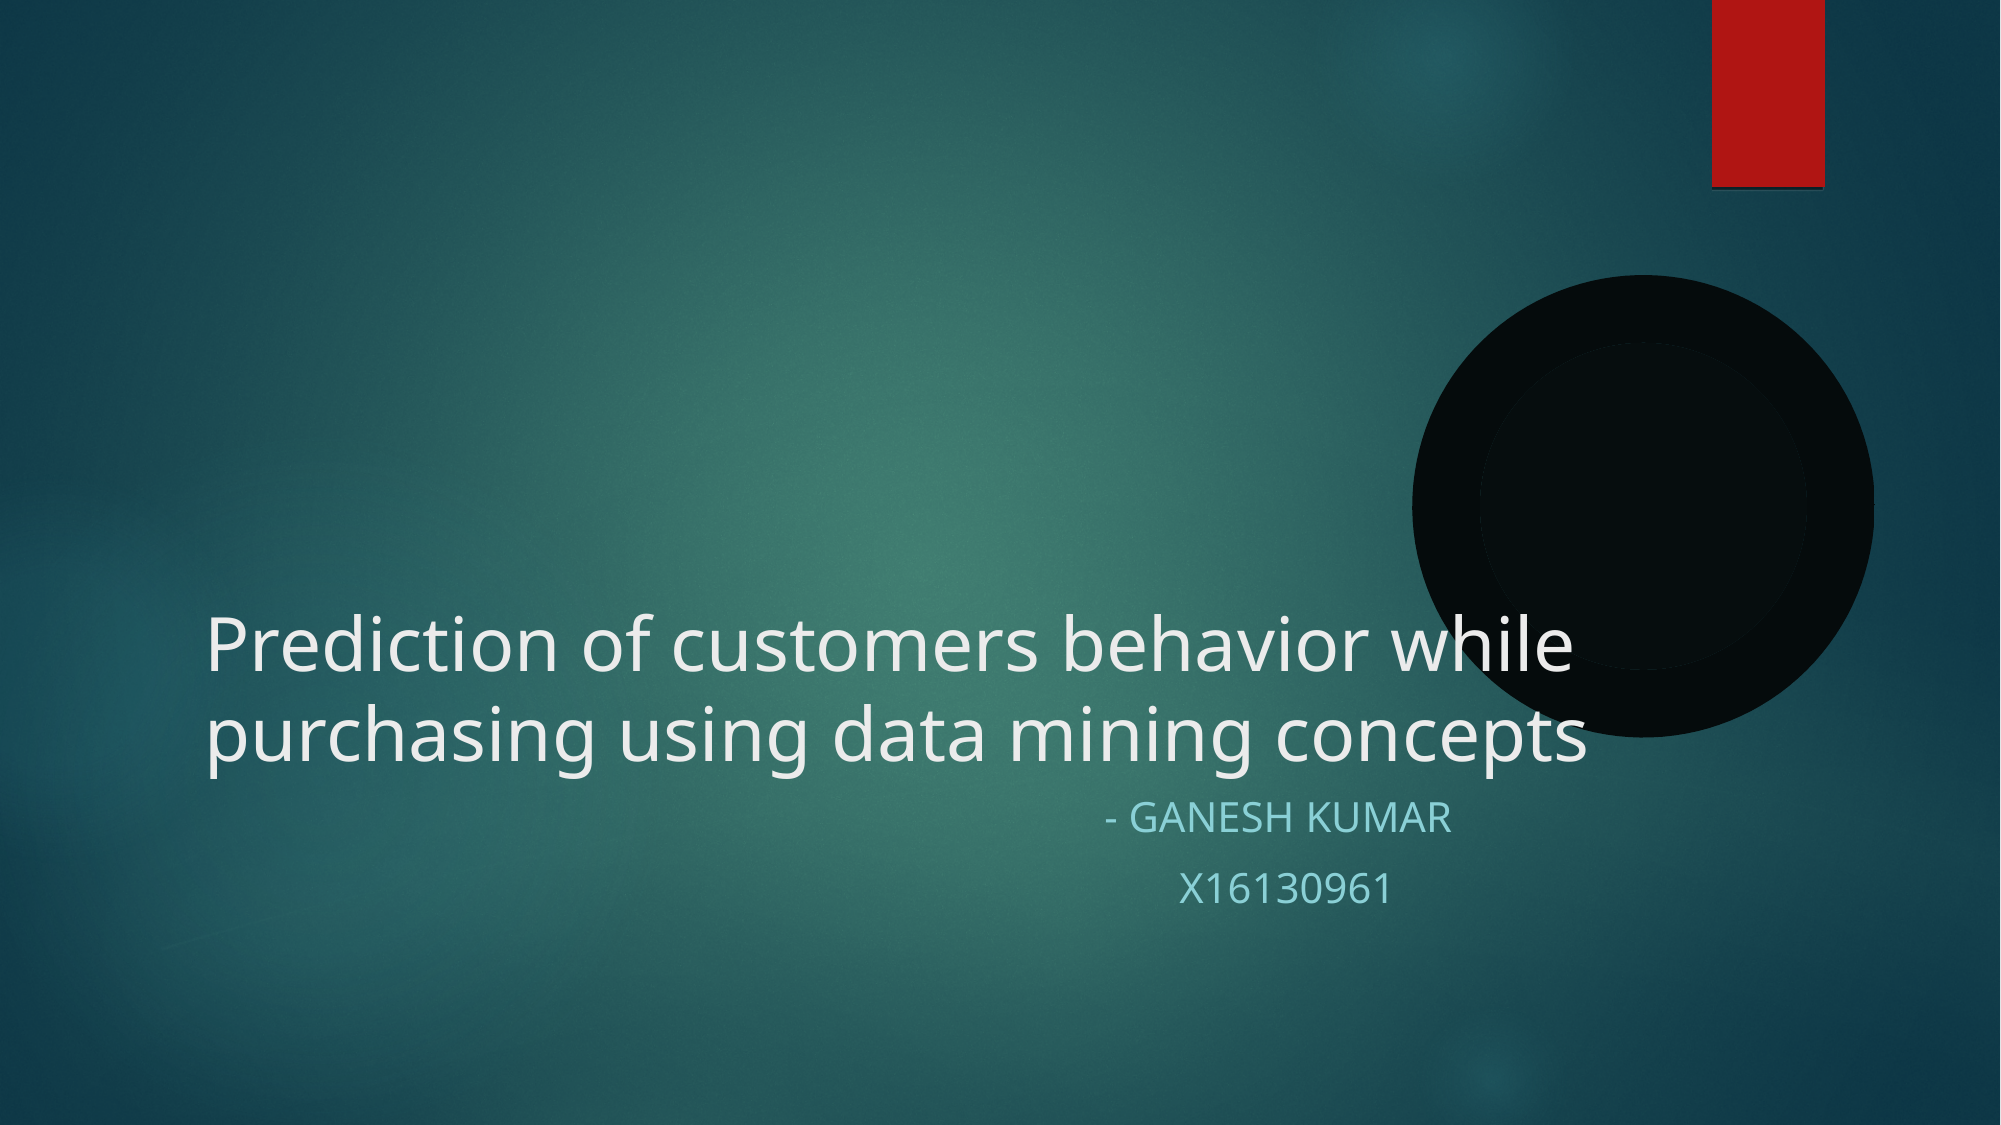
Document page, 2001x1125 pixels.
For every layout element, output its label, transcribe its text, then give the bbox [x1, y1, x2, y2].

title Prediction of customers behavior while purchasing using data mining concepts [189, 237, 1638, 783]
subtitle - Ganesh kumar x16130961 [189, 783, 1638, 926]
